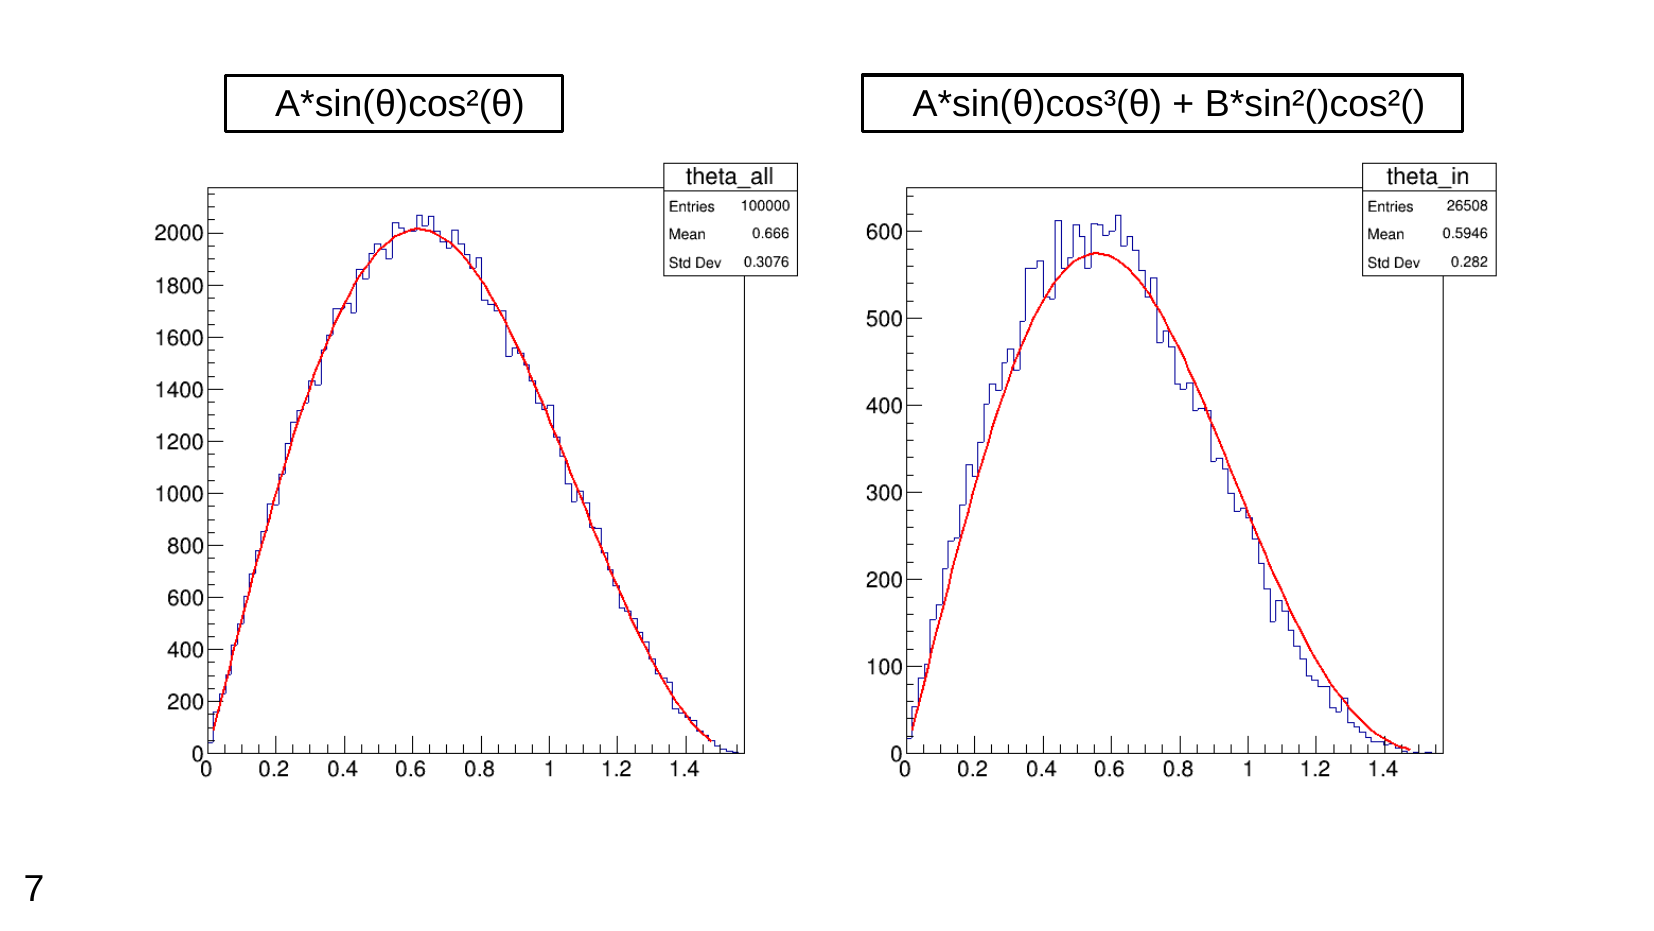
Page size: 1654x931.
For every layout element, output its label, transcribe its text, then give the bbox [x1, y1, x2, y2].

text_box A*sin(θ)cos³(θ) + B*sin²()cos²() [862, 75, 1463, 132]
text_box <number> [8, 860, 638, 931]
picture [147, 149, 1501, 789]
text_box A*sin(θ)cos²(θ) [225, 75, 563, 132]
